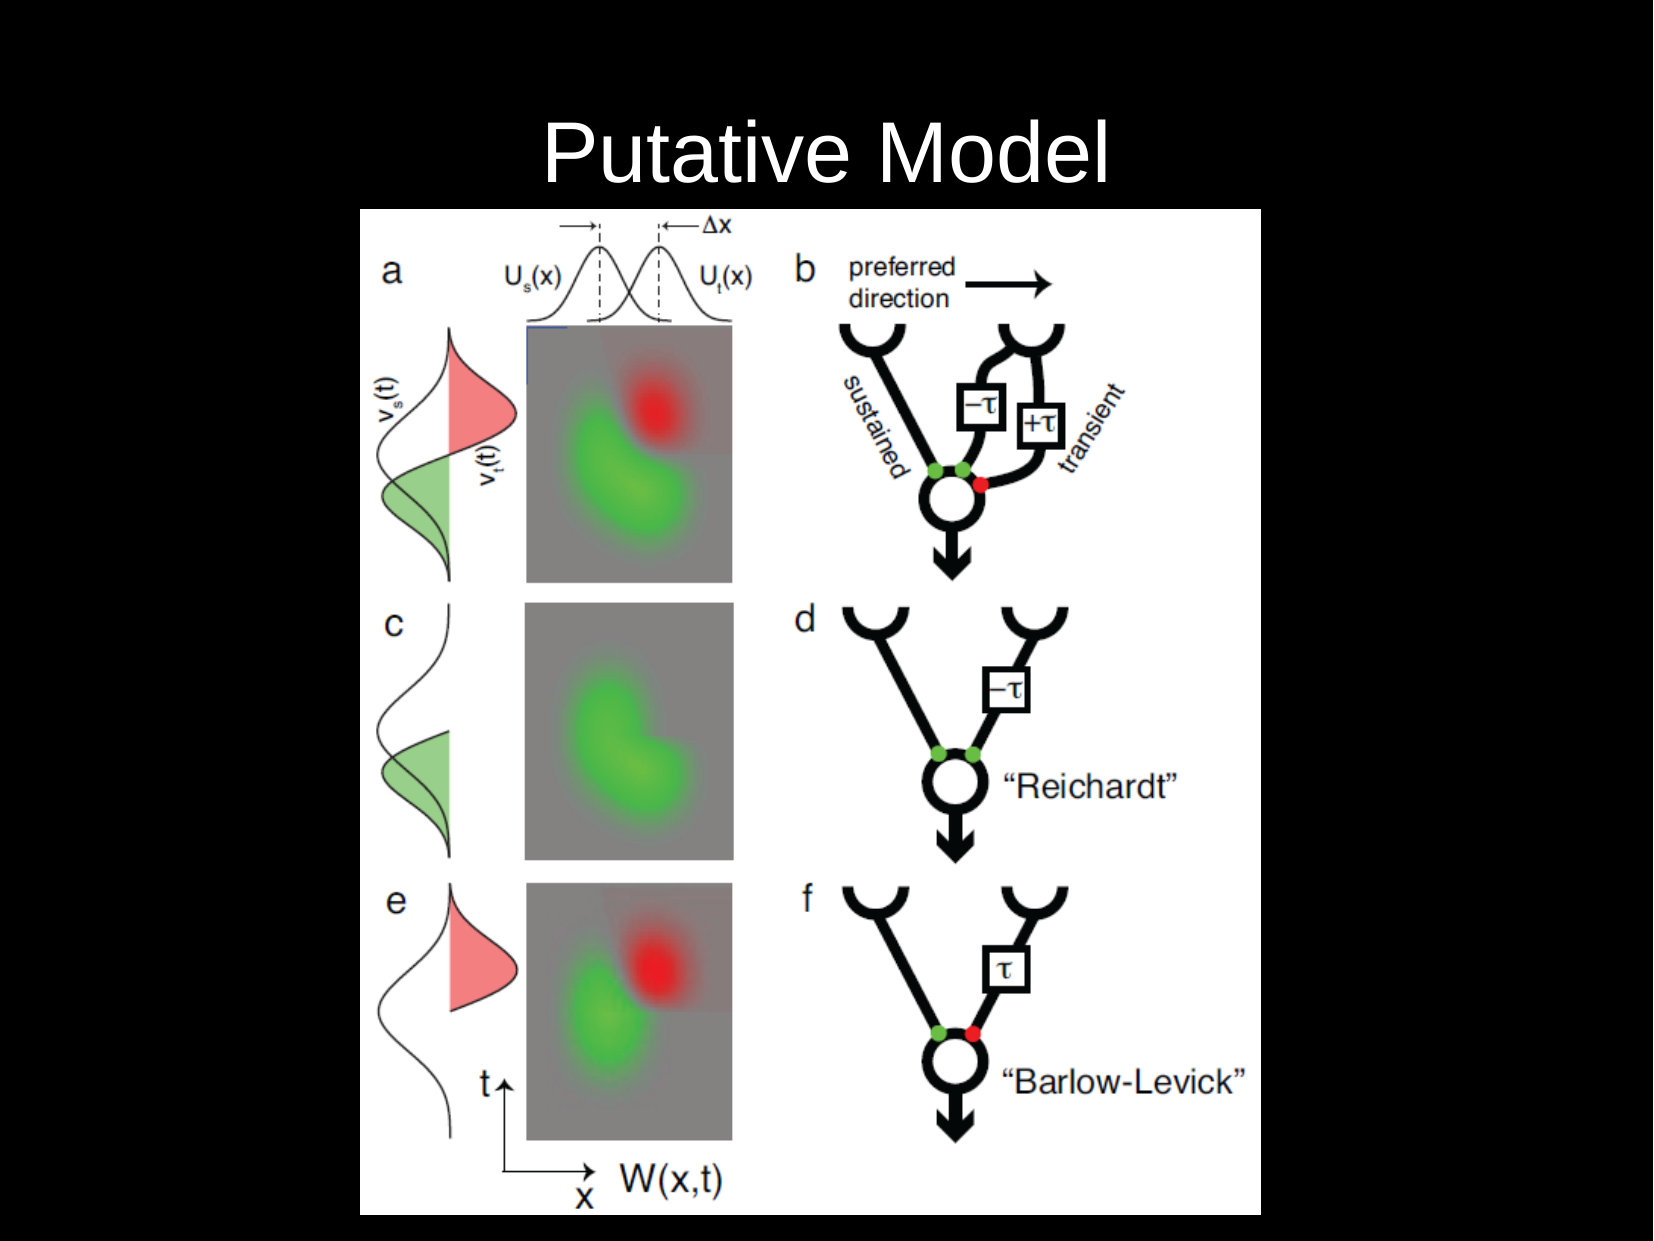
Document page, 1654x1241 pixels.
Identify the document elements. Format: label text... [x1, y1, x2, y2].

title Putative Model [82, 49, 1571, 257]
picture [360, 209, 1261, 1216]
